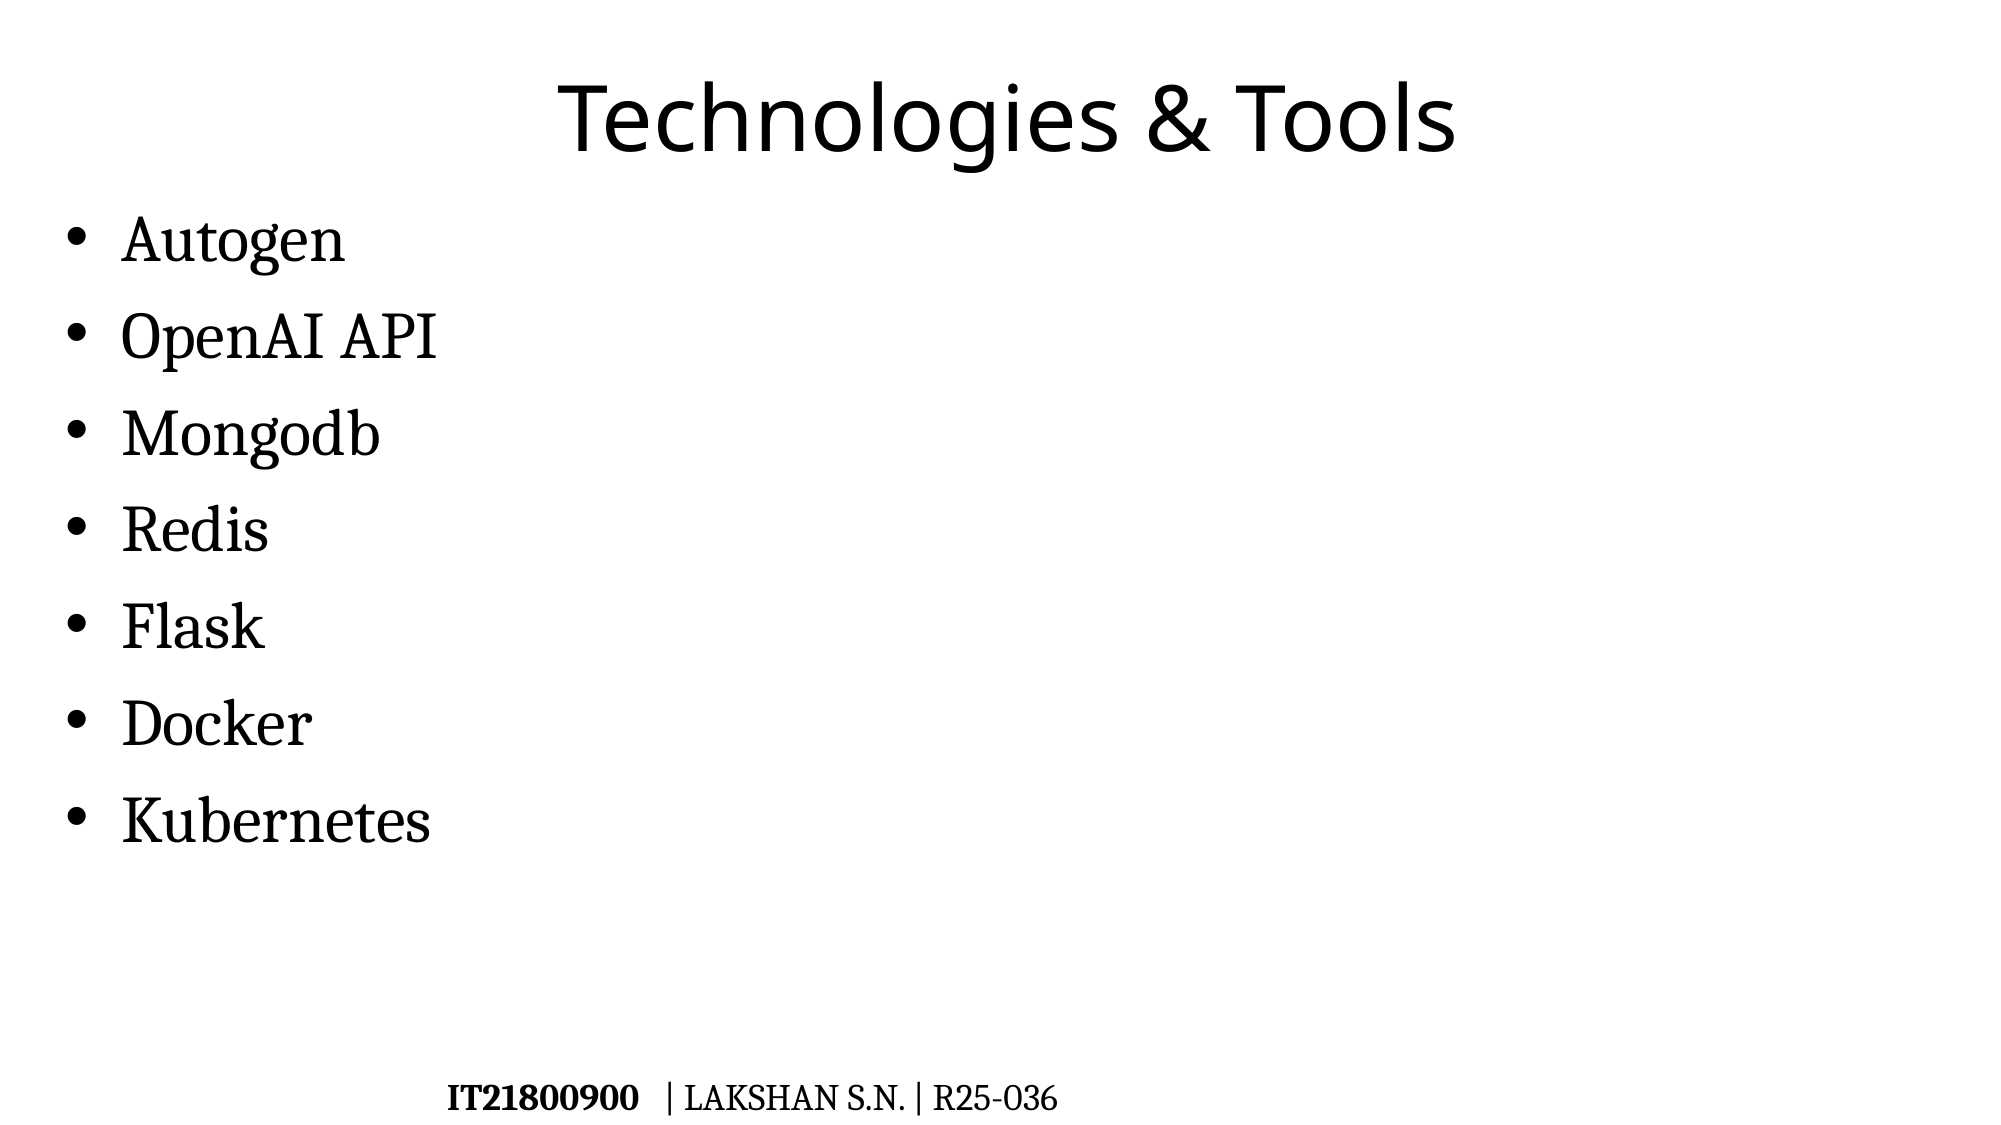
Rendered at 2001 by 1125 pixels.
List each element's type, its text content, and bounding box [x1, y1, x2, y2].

text_box IT21800900 | LAKSHAN S.N. | R25-036 [432, 1065, 1550, 1125]
title Technologies & Tools [50, 50, 1967, 180]
list Autogen OpenAI API Mongodb Redis Flask Docker Kubernetes [50, 187, 1967, 1038]
